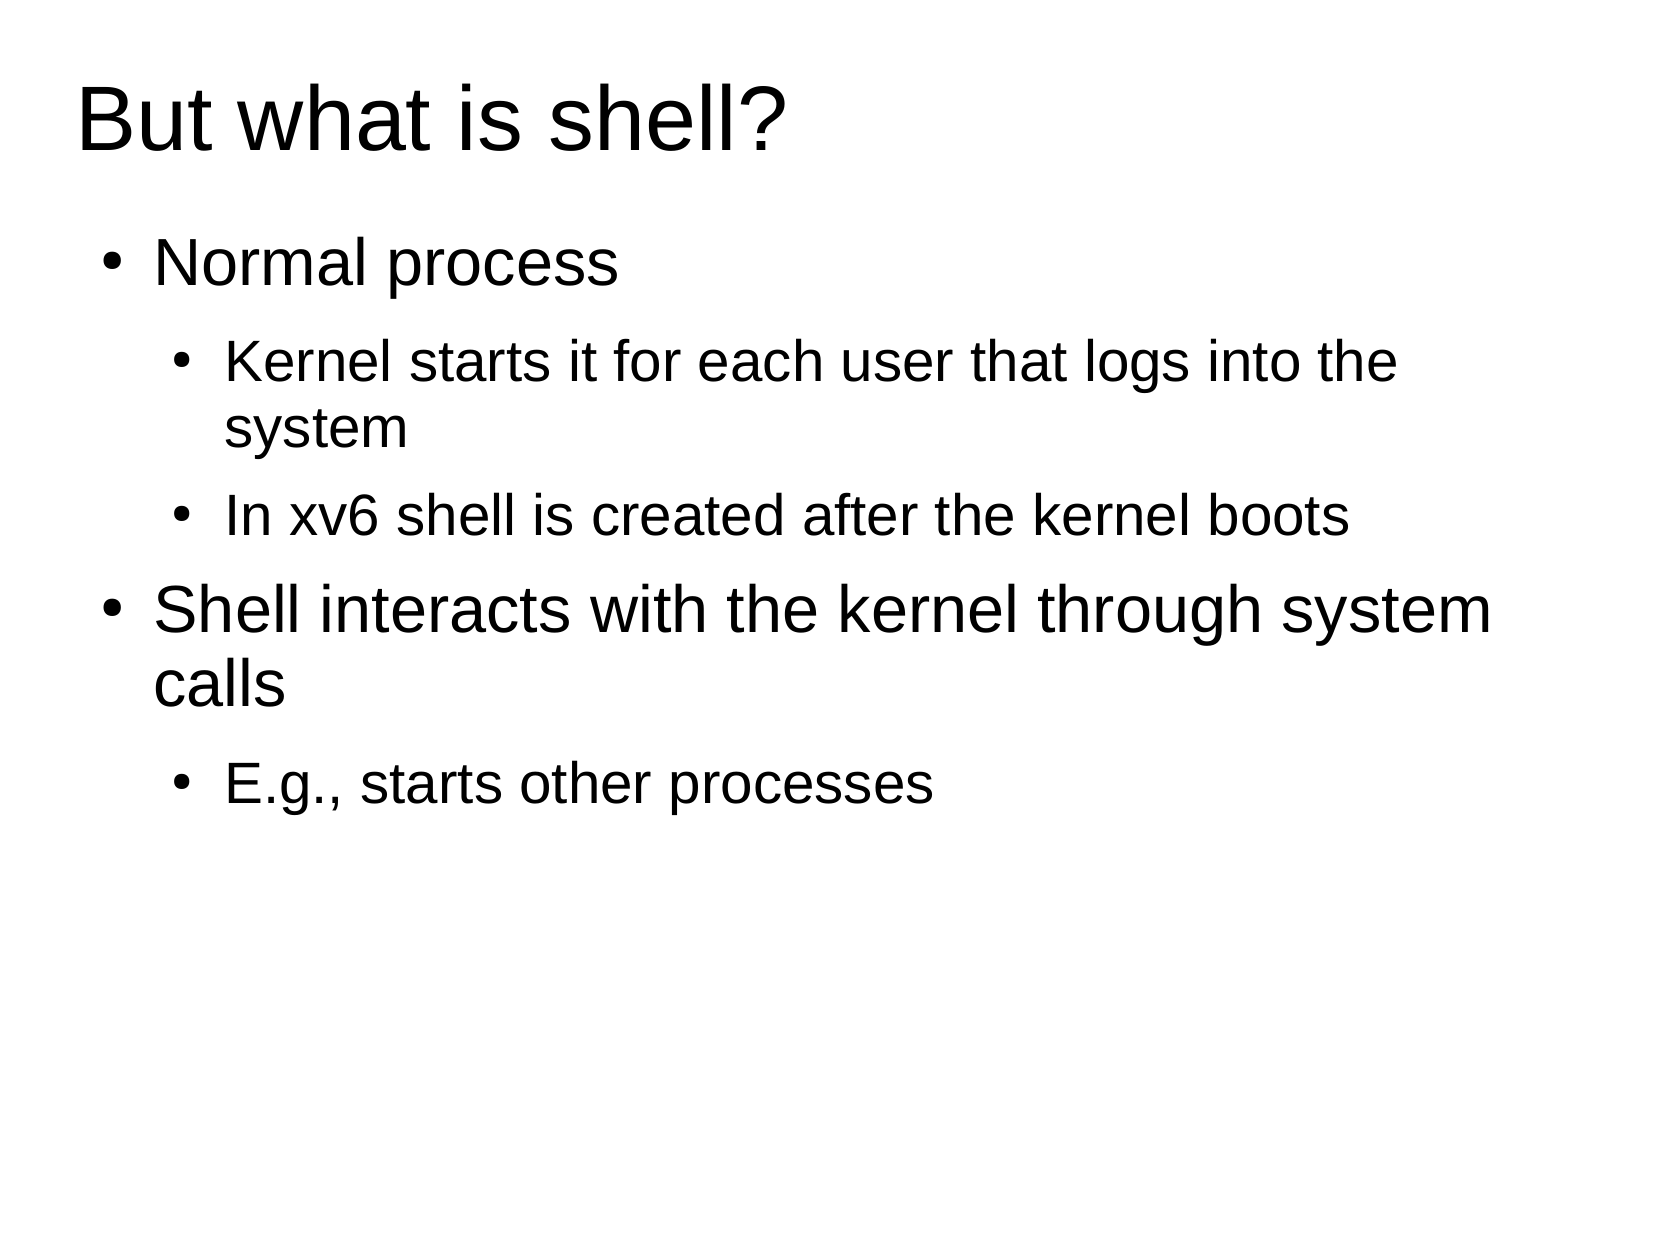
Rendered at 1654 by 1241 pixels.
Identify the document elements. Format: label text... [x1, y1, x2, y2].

title But what is shell? [75, 49, 1201, 188]
list Normal process Kernel starts it for each user that logs into the system In xv6 shell is created after the kernel boots Shell interacts with the kernel through system calls E.g., starts other processes [82, 225, 1571, 1163]
